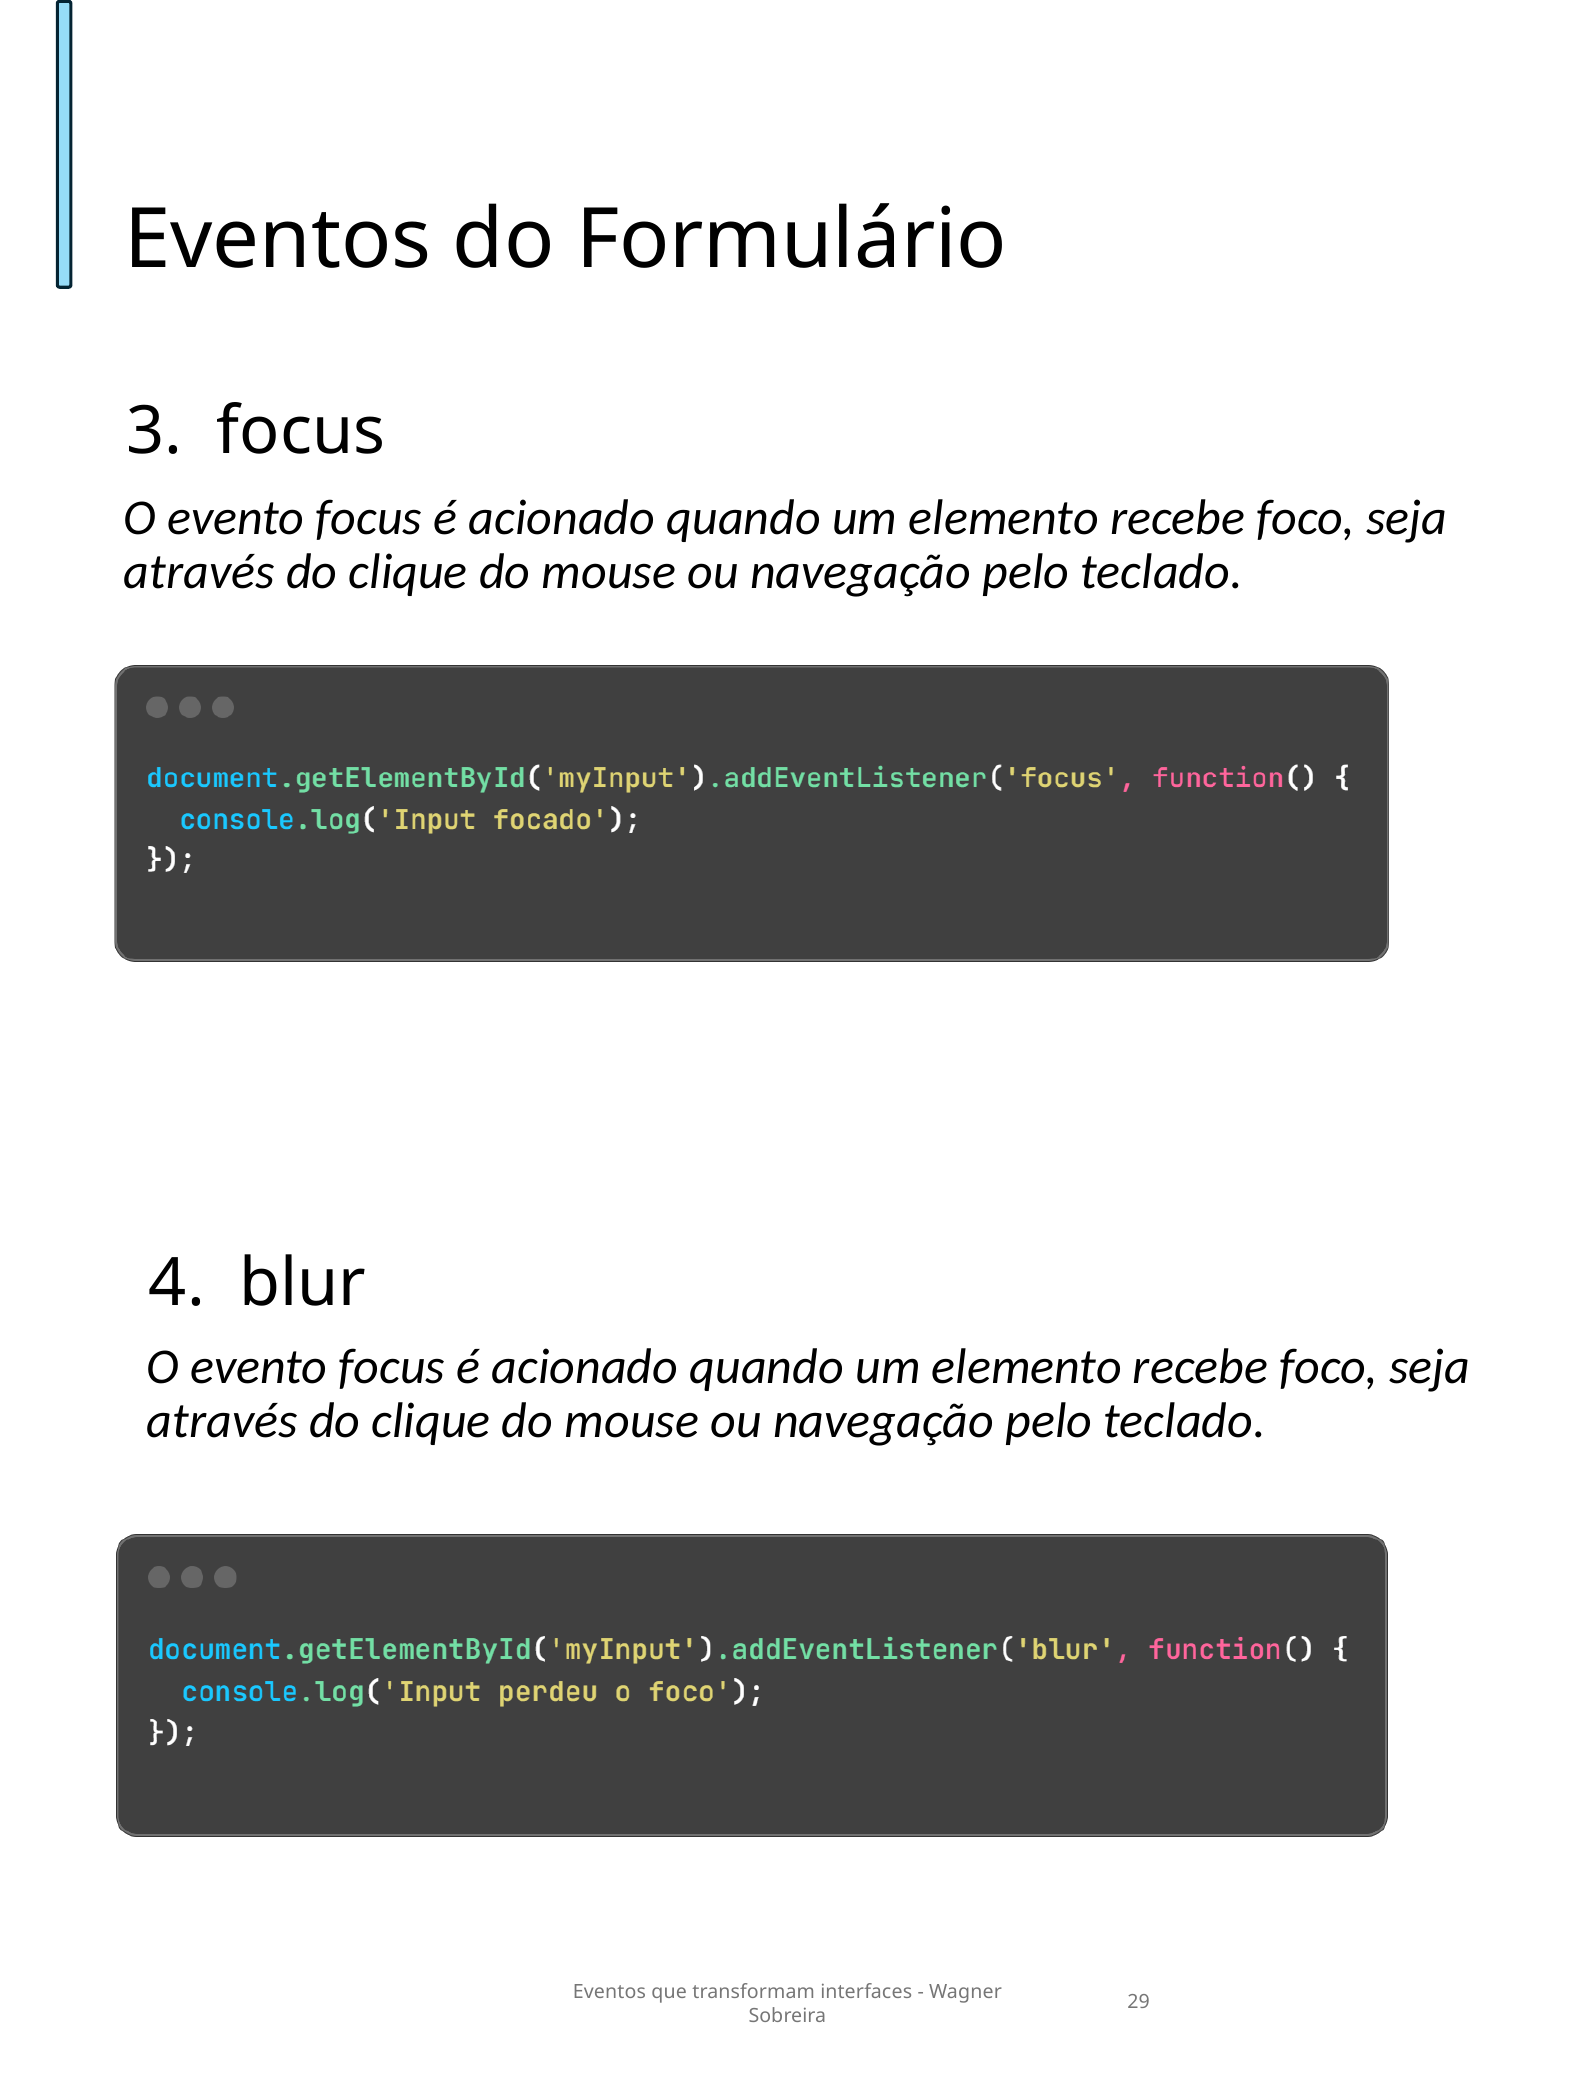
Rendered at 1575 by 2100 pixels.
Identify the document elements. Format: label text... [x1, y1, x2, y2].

text_box O evento focus é acionado quando um elemento recebe foco, seja através do clique do mouse ou navegação pelo teclado. [131, 1333, 1496, 1418]
text_box 4. blur [134, 1240, 1499, 1334]
slide_number 29 [1112, 1946, 1467, 2059]
text_box 3. focus [111, 388, 1476, 482]
text_box [57, 1, 71, 288]
text_box O evento focus é acionado quando um elemento recebe foco, seja através do clique do mouse ou navegação pelo teclado. [108, 483, 1474, 551]
picture [0, 551, 1503, 1075]
text_box Eventos do Formulário [109, 188, 1474, 343]
picture [0, 1418, 1503, 1952]
footer Eventos que transformam interfaces - Wagner Sobreira [521, 1946, 1054, 2059]
